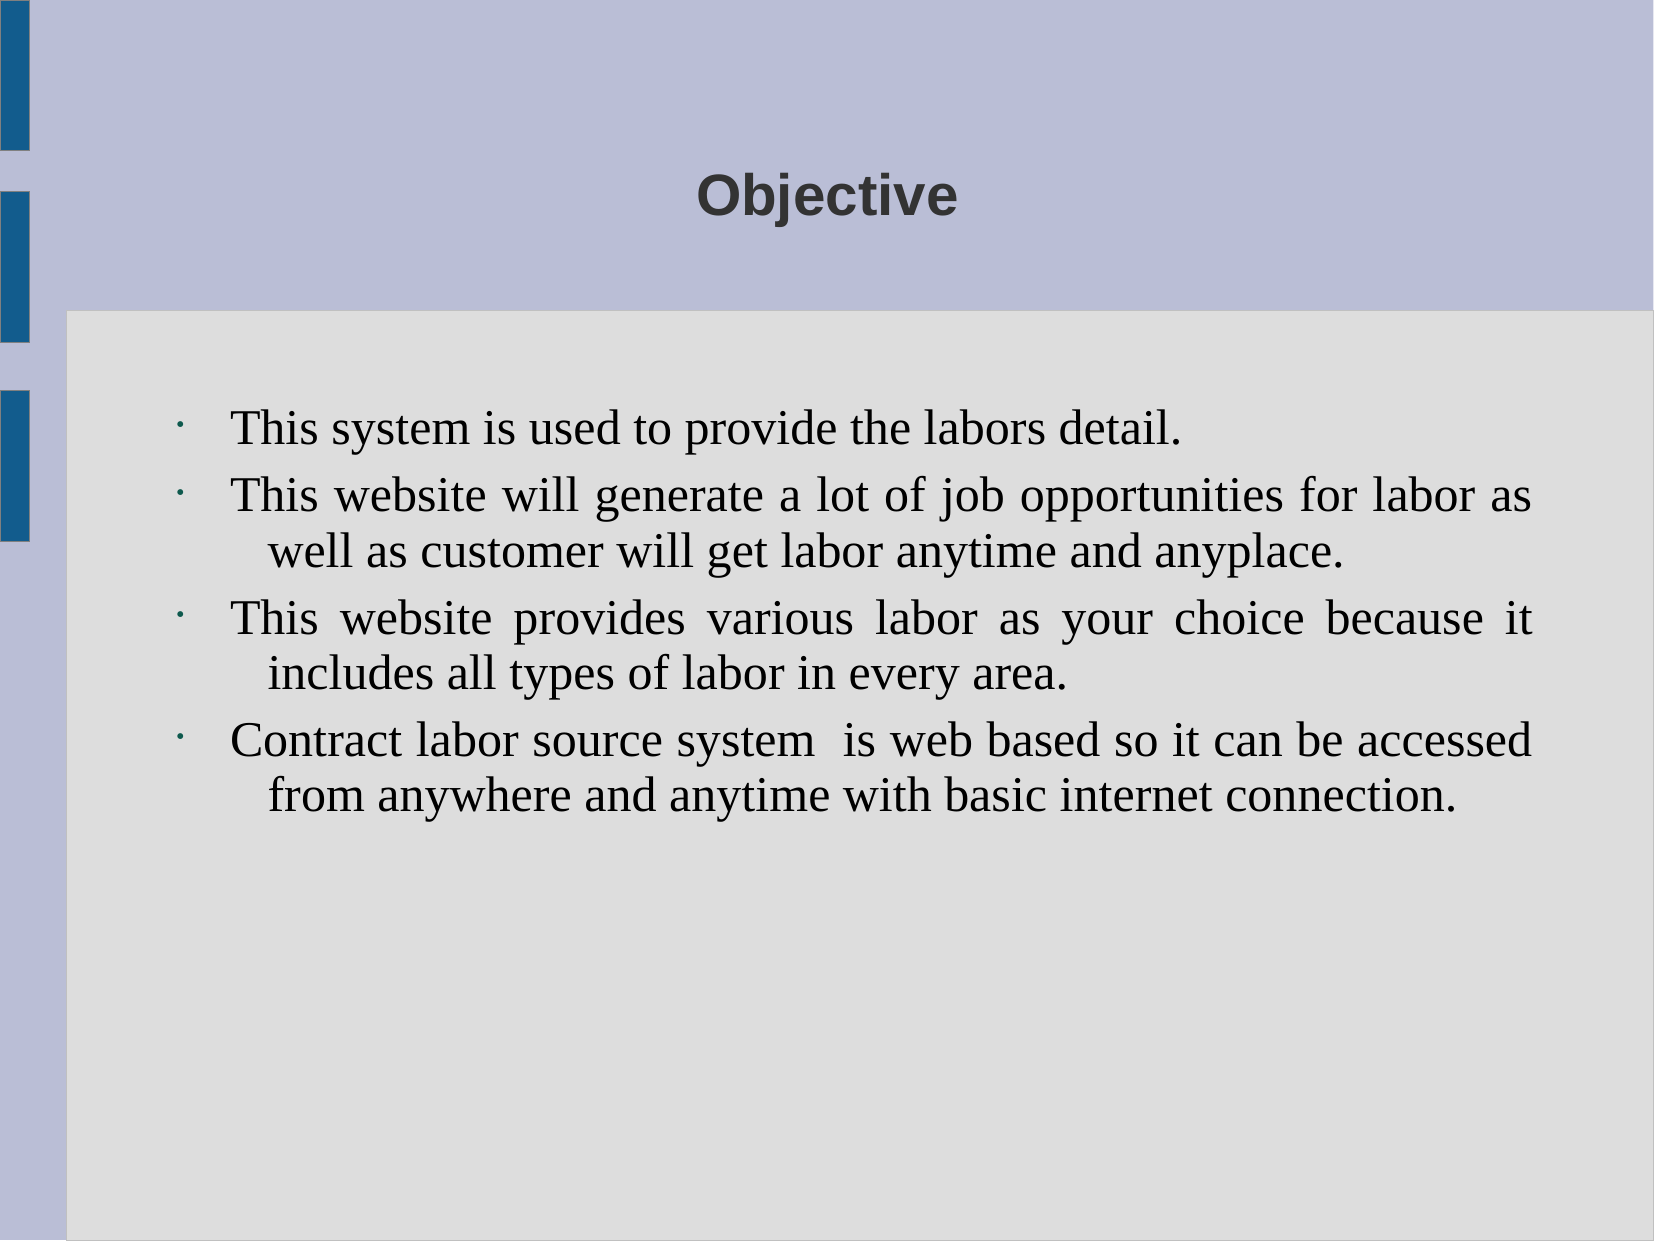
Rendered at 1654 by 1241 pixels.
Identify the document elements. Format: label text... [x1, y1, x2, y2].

title Objective [121, 91, 1534, 299]
list This system is used to provide the labors detail. This website will generate a lot of job opportunities for labor as well as customer will get labor anytime and anyplace. This website provides various labor as your choice because it includes all types of labor in every area. Contract labor source system is web based so it can be accessed from anywhere and anytime with basic internet connection. [121, 344, 1534, 1127]
